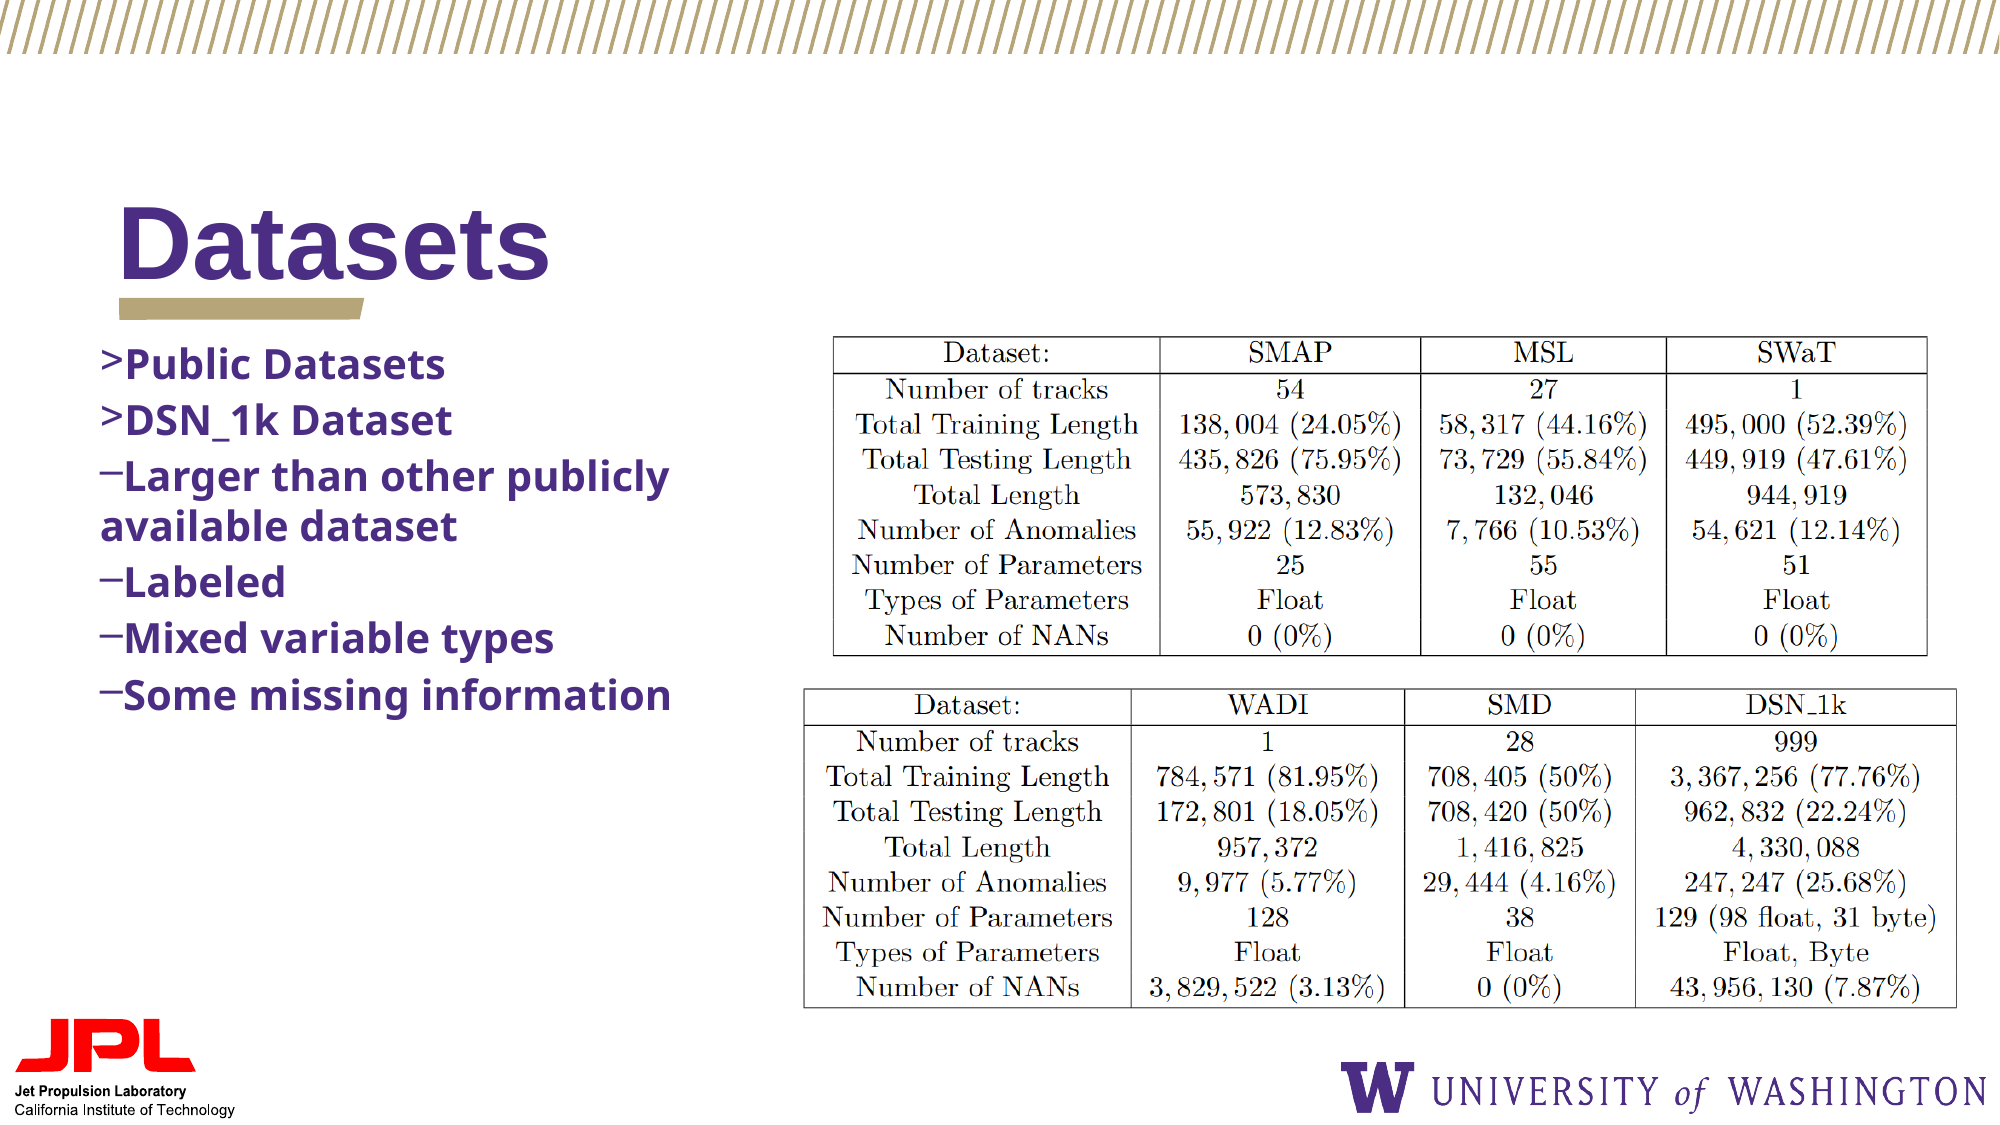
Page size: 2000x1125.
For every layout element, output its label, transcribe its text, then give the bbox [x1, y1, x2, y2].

picture [799, 329, 1962, 1013]
list Public Datasets DSN_1k Dataset Larger than other publicly available dataset Labeled Mixed variable types Some missing information [99, 337, 788, 976]
title Datasets [117, 112, 1918, 300]
